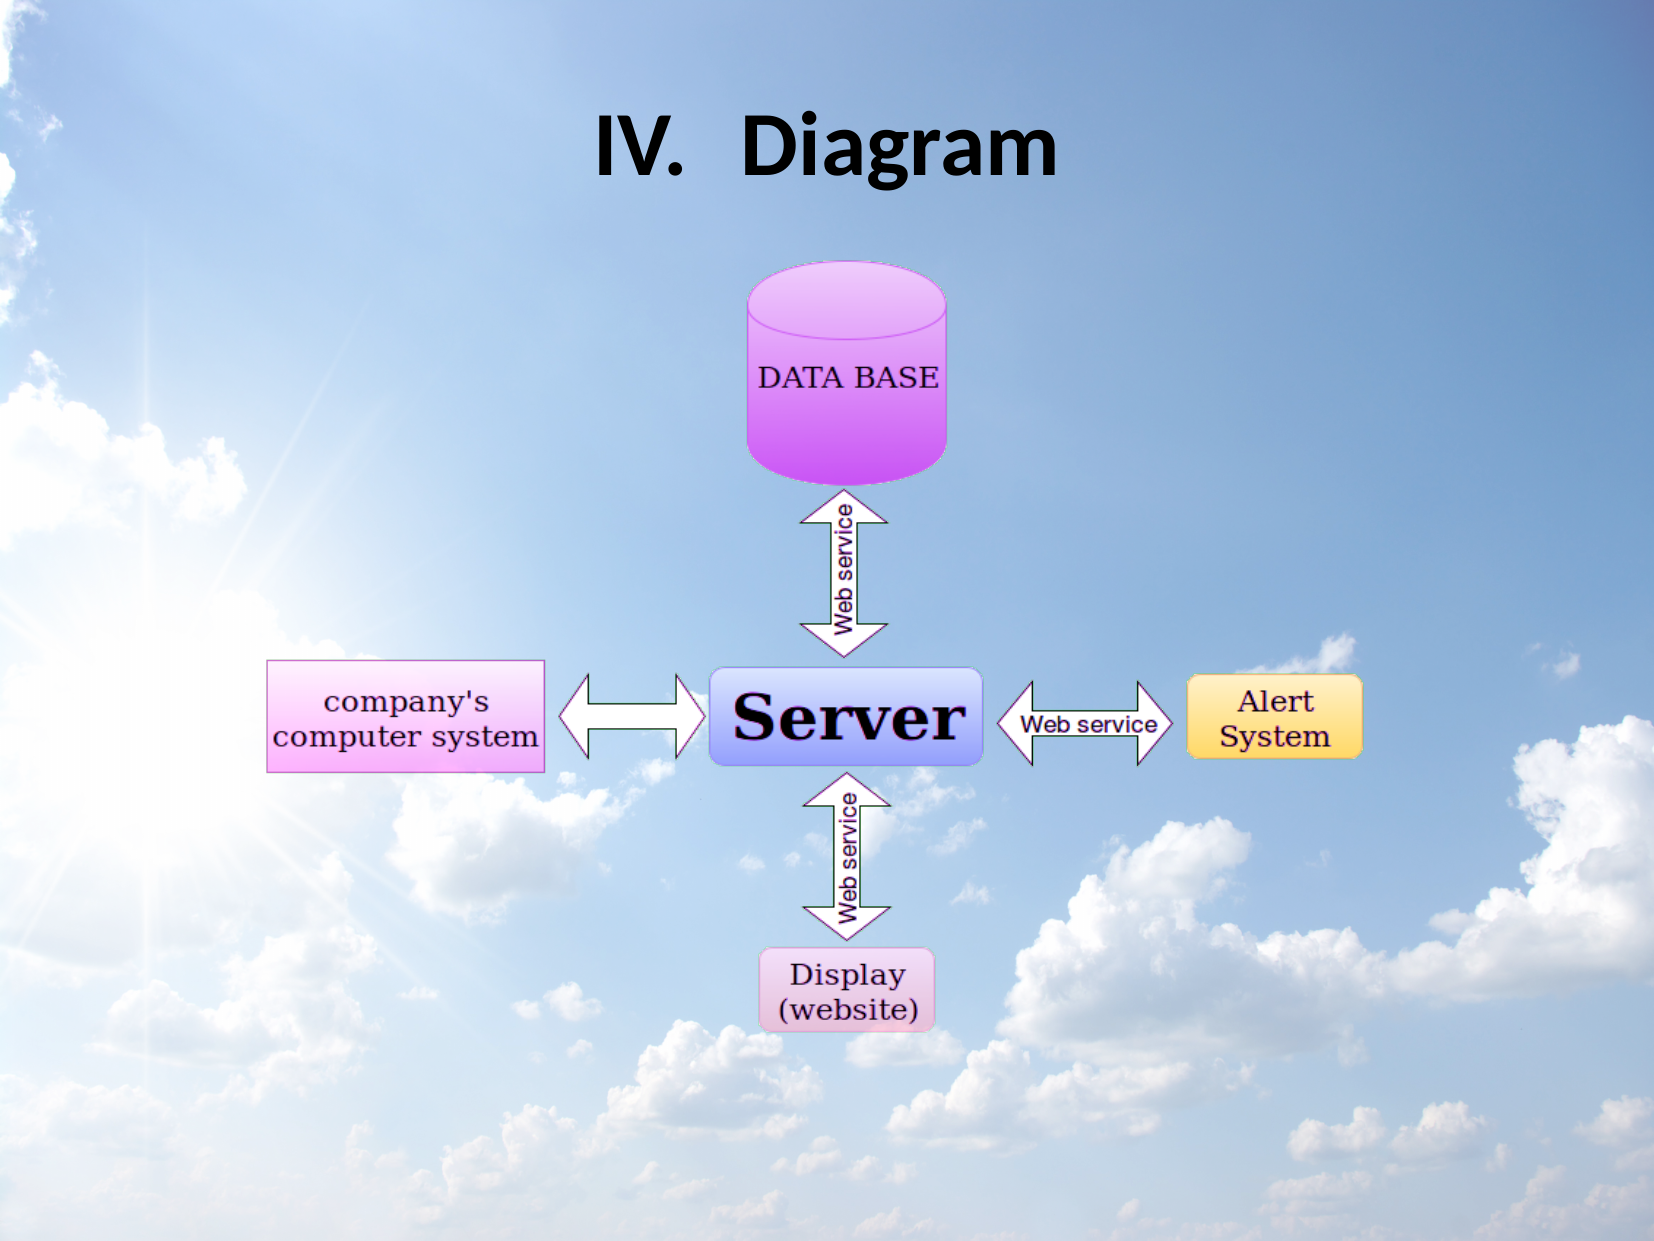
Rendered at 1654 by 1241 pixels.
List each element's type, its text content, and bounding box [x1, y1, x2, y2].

title IV. Diagram [82, 49, 1571, 257]
picture [0, 0, 1654, 1241]
